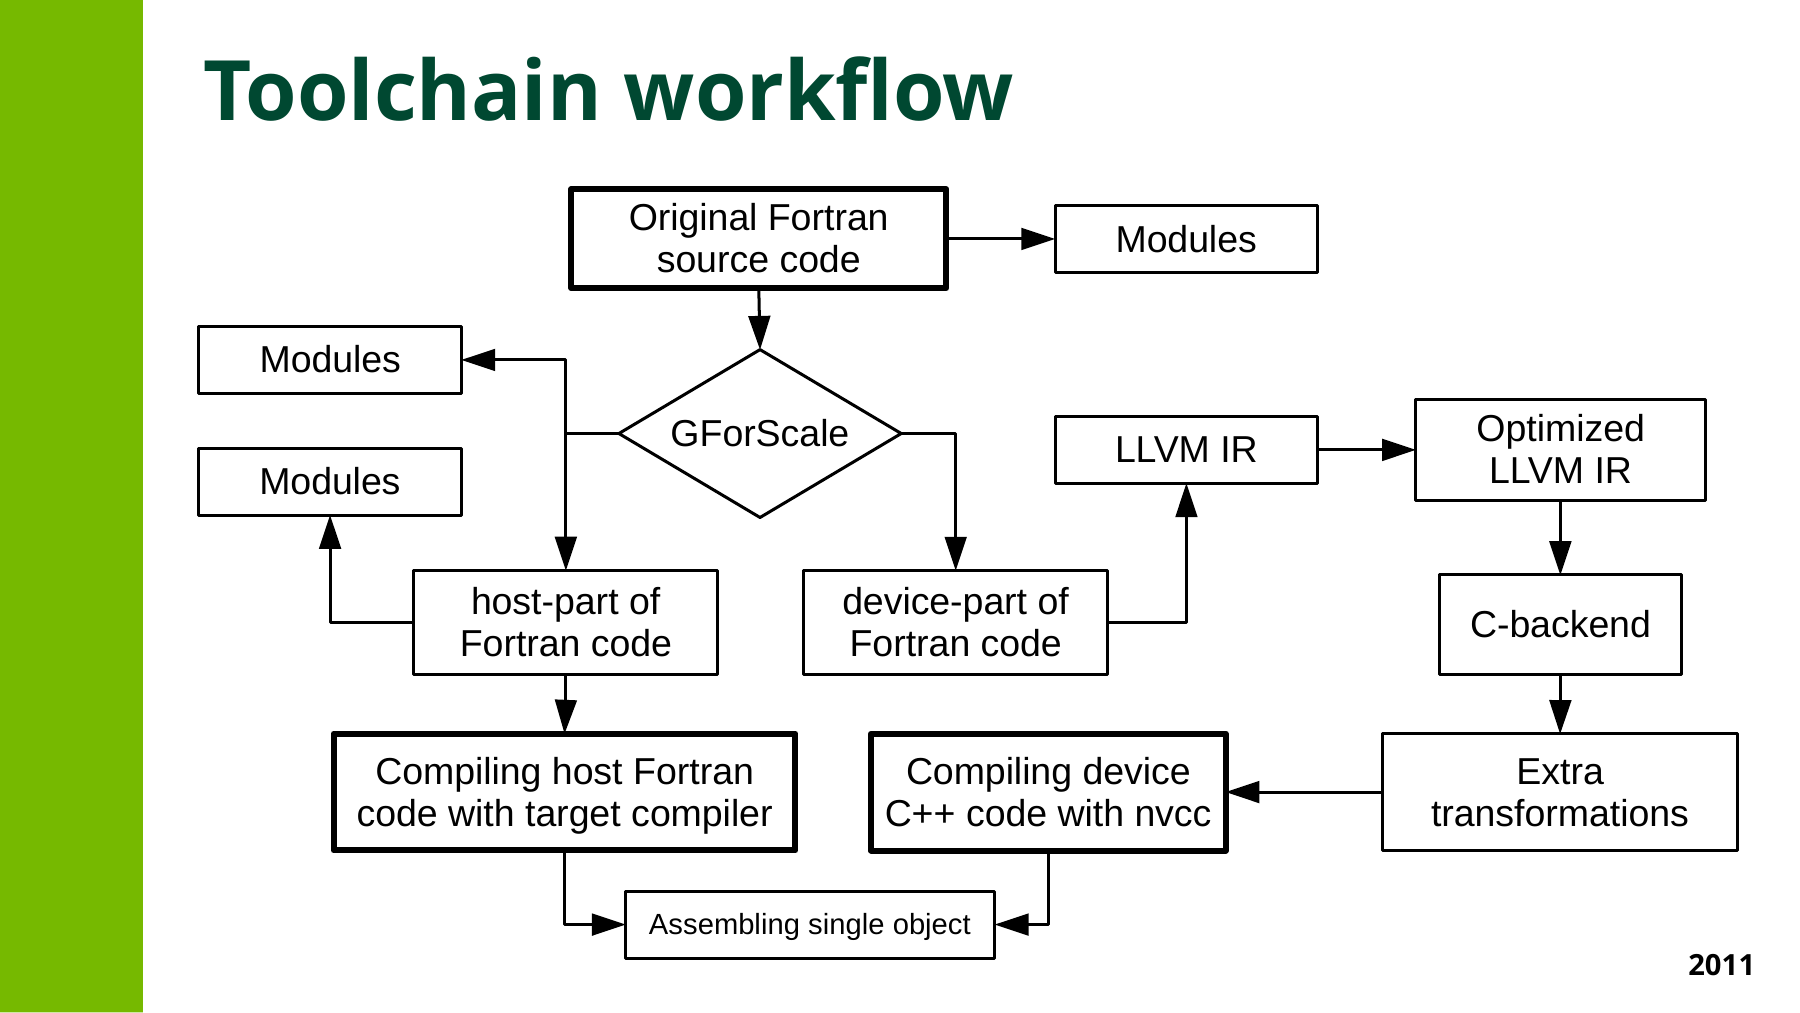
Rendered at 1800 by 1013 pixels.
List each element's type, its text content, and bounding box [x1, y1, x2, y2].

text_box device-part of Fortran code [803, 570, 1108, 675]
text_box Optimized LLVM IR [1415, 399, 1706, 501]
text_box Compiling device C++ code with nvcc [871, 733, 1226, 851]
text_box Compiling host Fortran code with target compiler [333, 733, 796, 851]
text_box Modules [1055, 205, 1318, 273]
text_box host-part of Fortran code [413, 570, 718, 675]
text_box Assembling single object [625, 891, 995, 959]
text_box C-backend [1439, 574, 1682, 675]
text_box Extra transformations [1382, 733, 1738, 851]
text_box GForScale [619, 350, 901, 518]
title Toolchain workflow [188, 40, 1733, 211]
text_box Original Fortran source code [571, 189, 947, 289]
text_box Modules [198, 448, 462, 516]
text_box LLVM IR [1055, 416, 1318, 484]
text_box Modules [198, 326, 462, 394]
